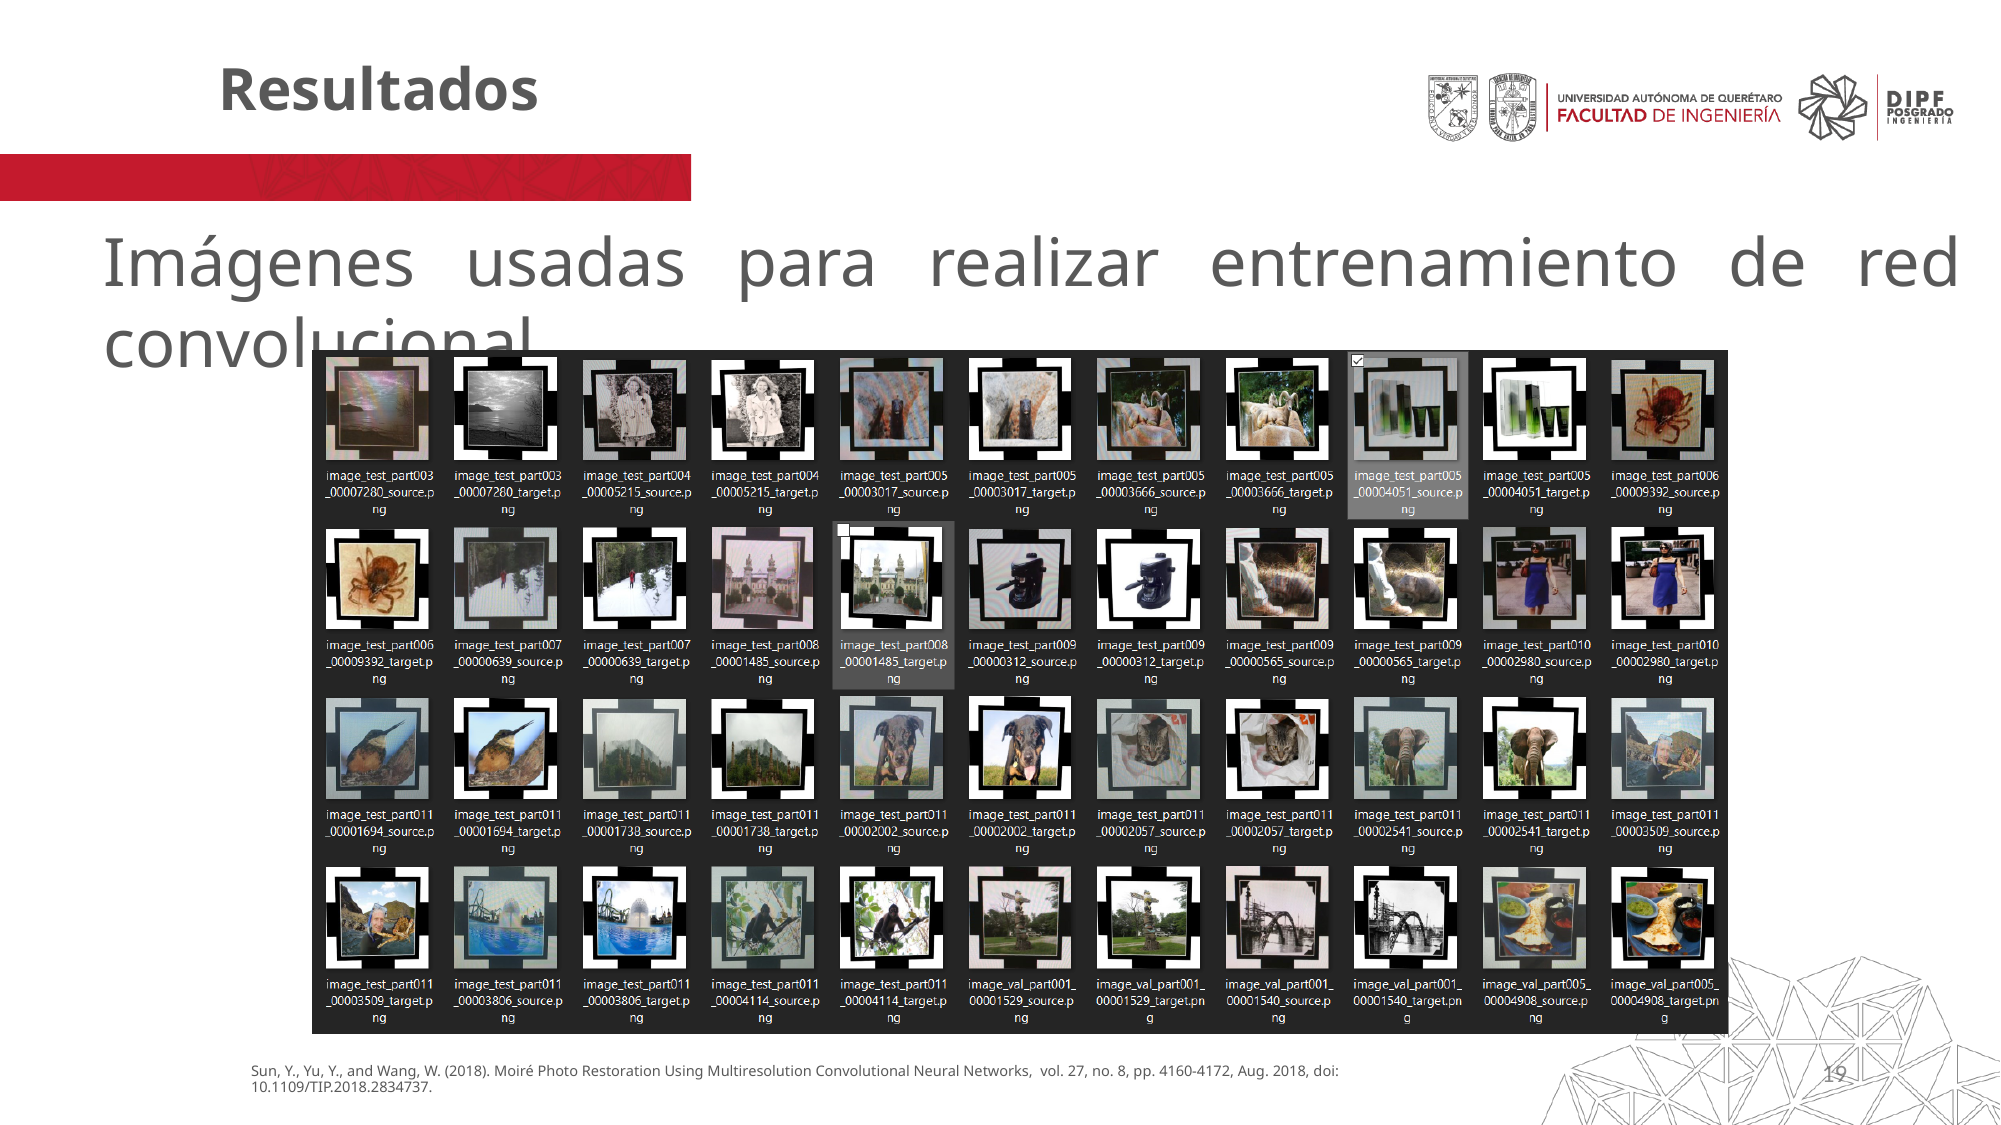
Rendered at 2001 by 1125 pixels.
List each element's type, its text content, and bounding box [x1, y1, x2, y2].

picture [1422, 66, 1959, 160]
picture [312, 350, 2000, 1125]
text_box Imágenes usadas para realizar entrenamiento de red convolucional. [88, 213, 1979, 378]
text_box Sun, Y., Yu, Y., and Wang, W. (2018). Moiré Photo Restoration Using Multiresolution Convolutional Neural Networks, vol. 27, no. 8, pp. 4160-4172, Aug. 2018, doi: 10.1109/TIP.2018.2834737. [236, 1056, 1536, 1103]
text_box Resultados [66, 14, 692, 154]
picture [0, 154, 692, 201]
